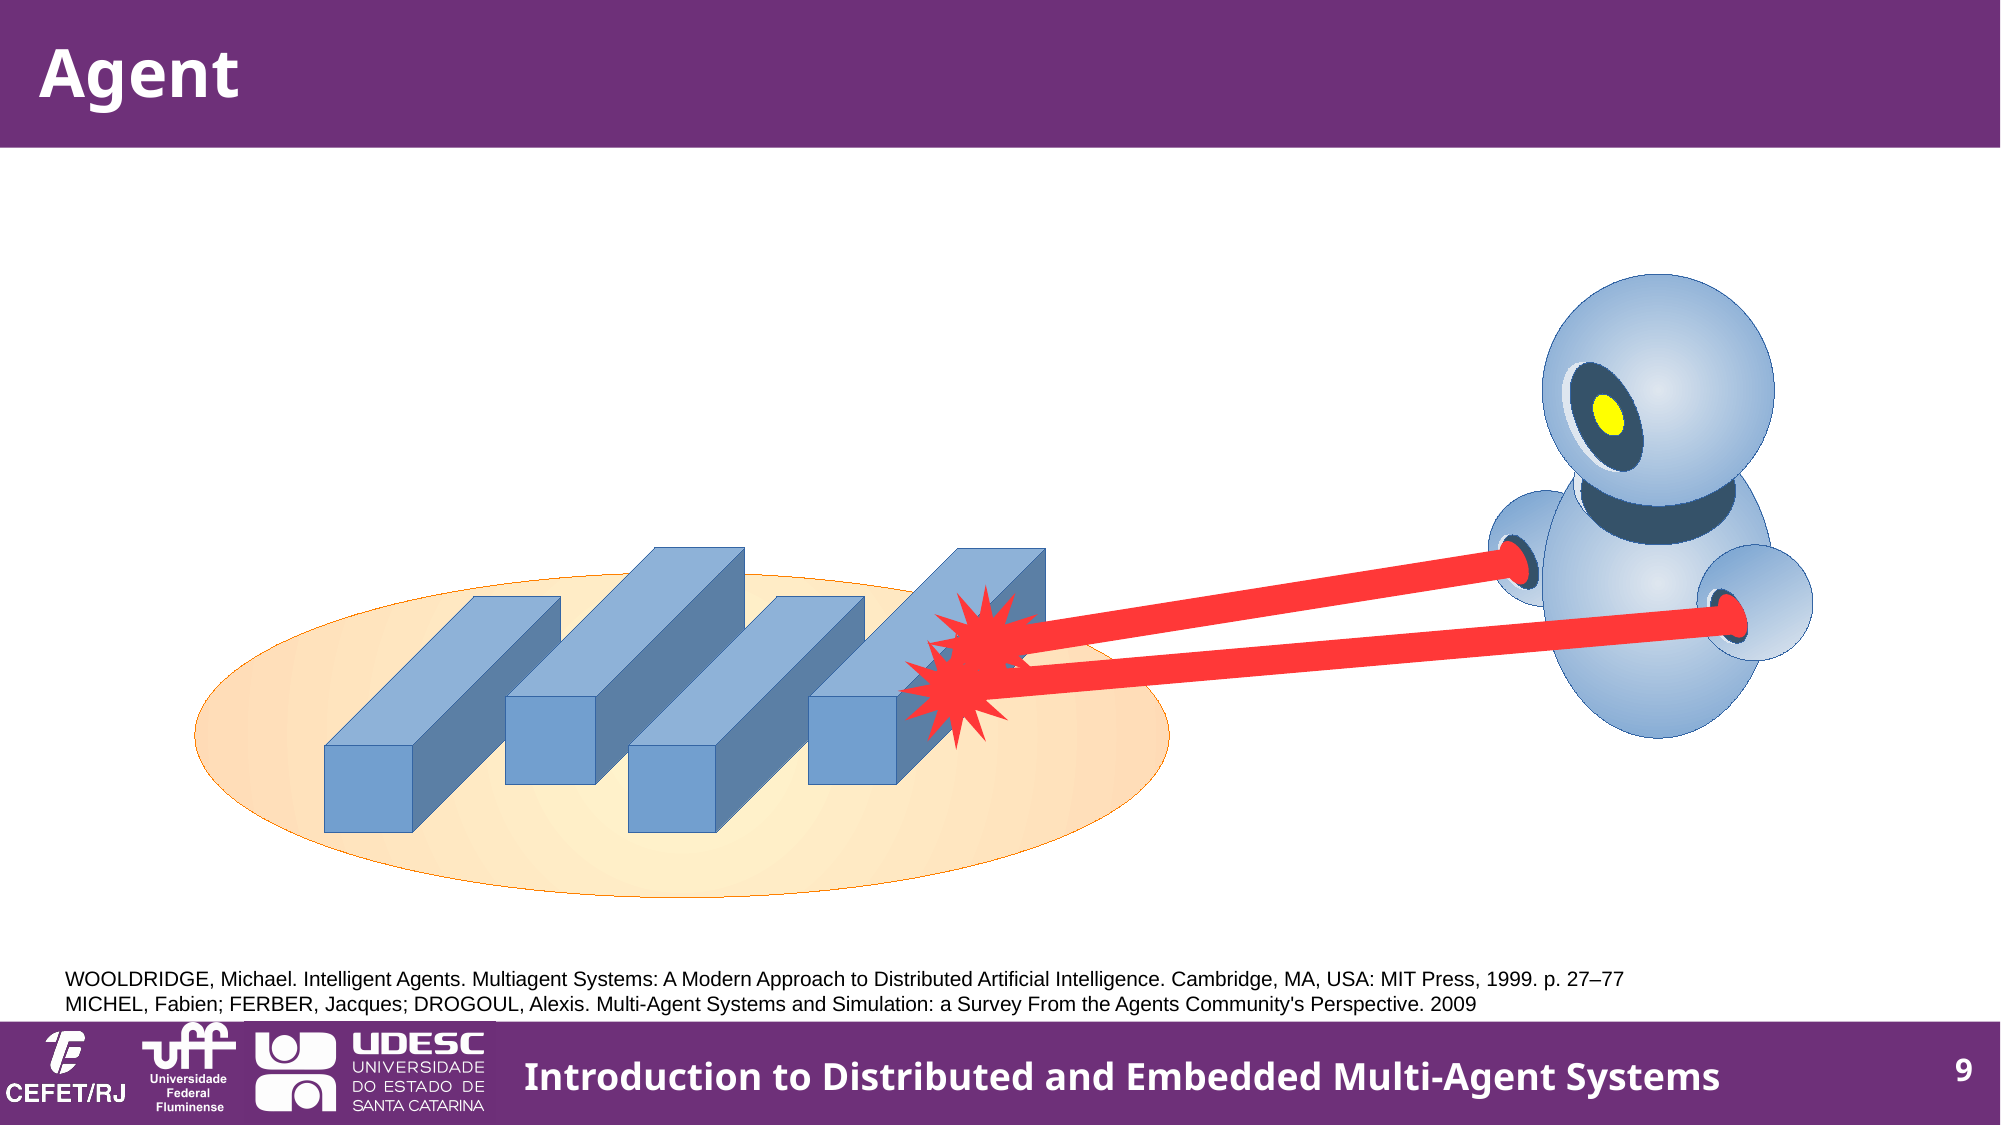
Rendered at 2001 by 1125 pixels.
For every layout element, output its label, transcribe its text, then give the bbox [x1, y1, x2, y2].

picture [141, 1024, 237, 1117]
text_box Agent [25, 23, 1999, 119]
text_box [194, 274, 1813, 898]
picture [6, 1009, 125, 1125]
text_box WOOLDRIDGE, Michael. Intelligent Agents. Multiagent Systems: A Modern Approach to Distributed Artificial Intelligence. Cambridge, MA, USA: MIT Press, 1999. p. 27–77 MICHEL, Fabien; FERBER, Jacques; DROGOUL, Alexis. Multi-Agent Systems and Simulation: a Survey From the Agents Community's Perspective. 2009 [50, 958, 1969, 1024]
picture [244, 1024, 496, 1123]
